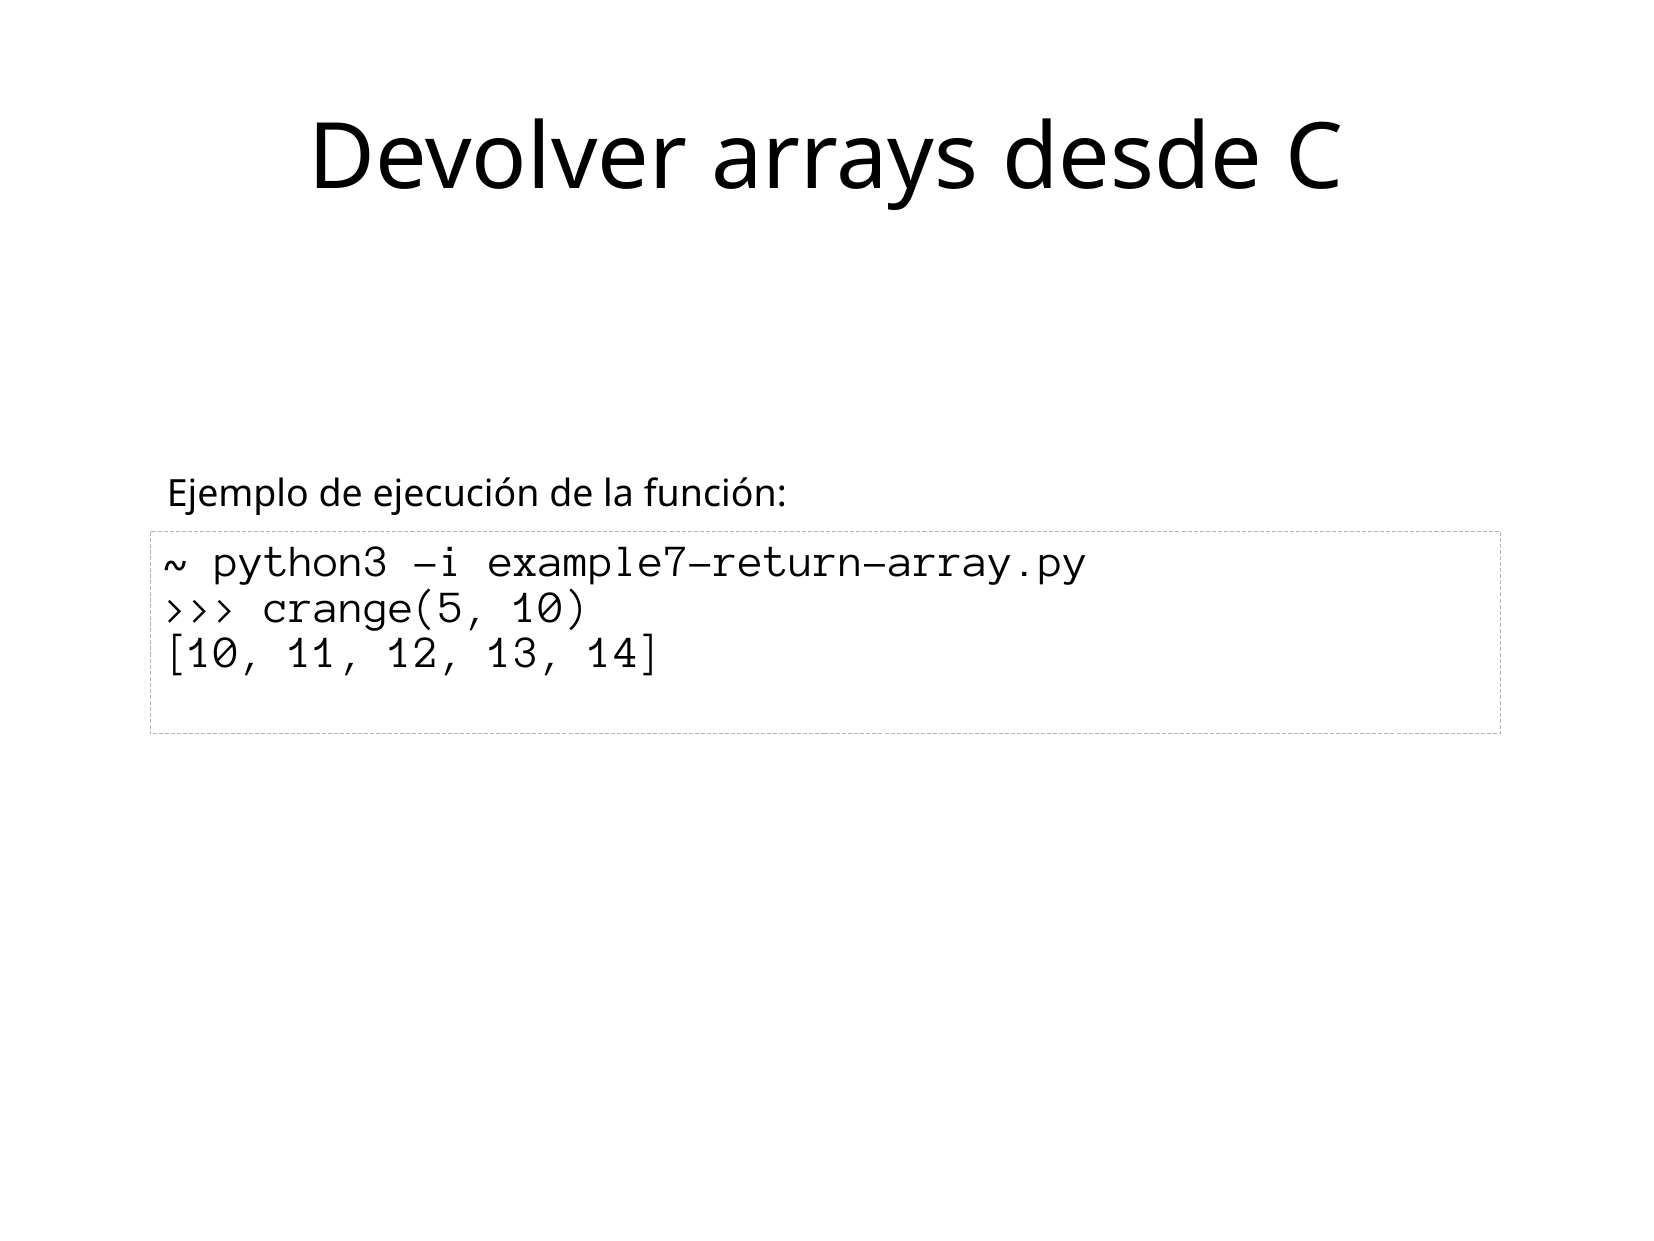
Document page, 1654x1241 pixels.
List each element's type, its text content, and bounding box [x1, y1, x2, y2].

text_box Ejemplo de ejecución de la función: [152, 458, 745, 518]
text_box ~ python3 -i example7-return-array.py >>> crange(5, 10) [10, 11, 12, 13, 14] [150, 531, 1501, 684]
title Devolver arrays desde C [82, 49, 1571, 257]
